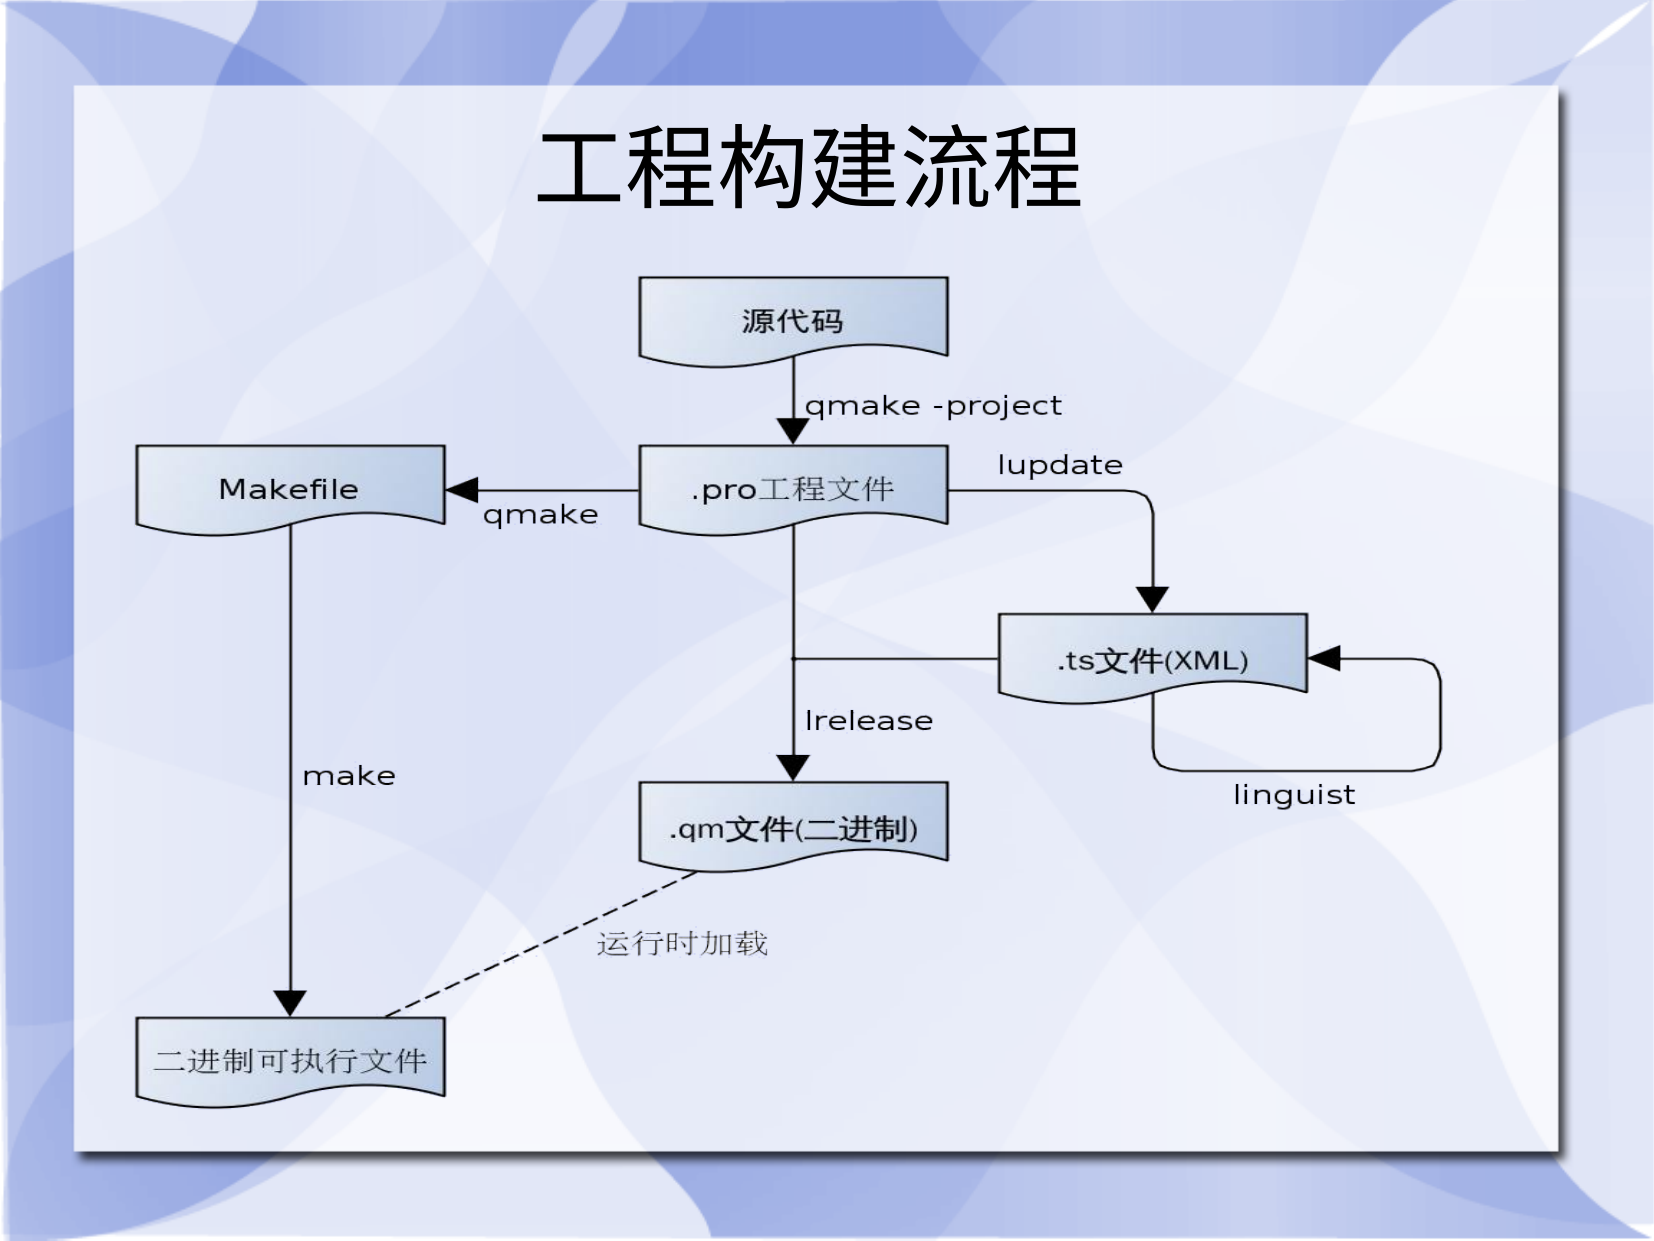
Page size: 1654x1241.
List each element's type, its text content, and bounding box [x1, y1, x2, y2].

picture [0, 0, 1654, 1241]
title 工程构建流程 [82, 98, 1536, 226]
